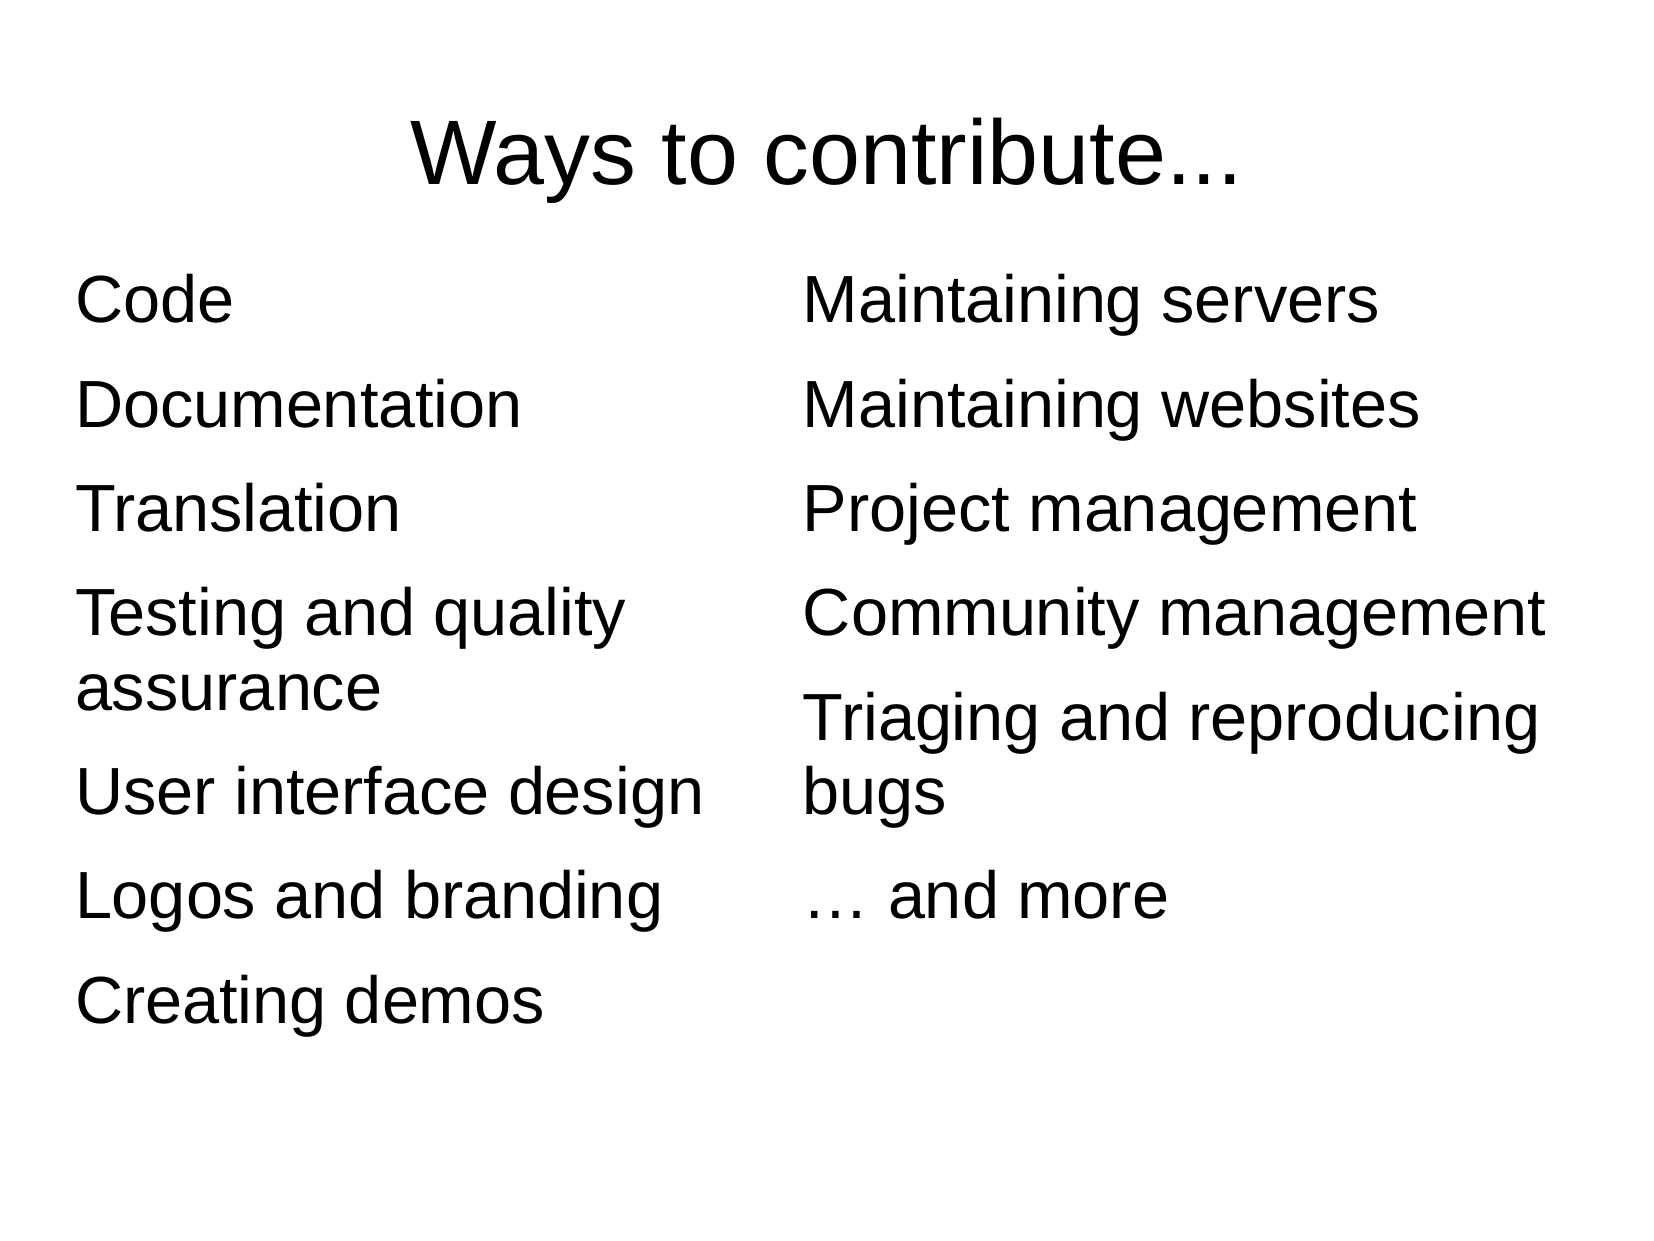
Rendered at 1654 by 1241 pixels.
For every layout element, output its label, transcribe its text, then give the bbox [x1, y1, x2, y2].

title Ways to contribute... [82, 49, 1571, 257]
list Code Documentation Translation Testing and quality assurance User interface design Logos and branding Creating demos [75, 262, 802, 1142]
list Maintaining servers Maintaining websites Project management Community management Triaging and reproducing bugs … and more [802, 262, 1654, 1241]
